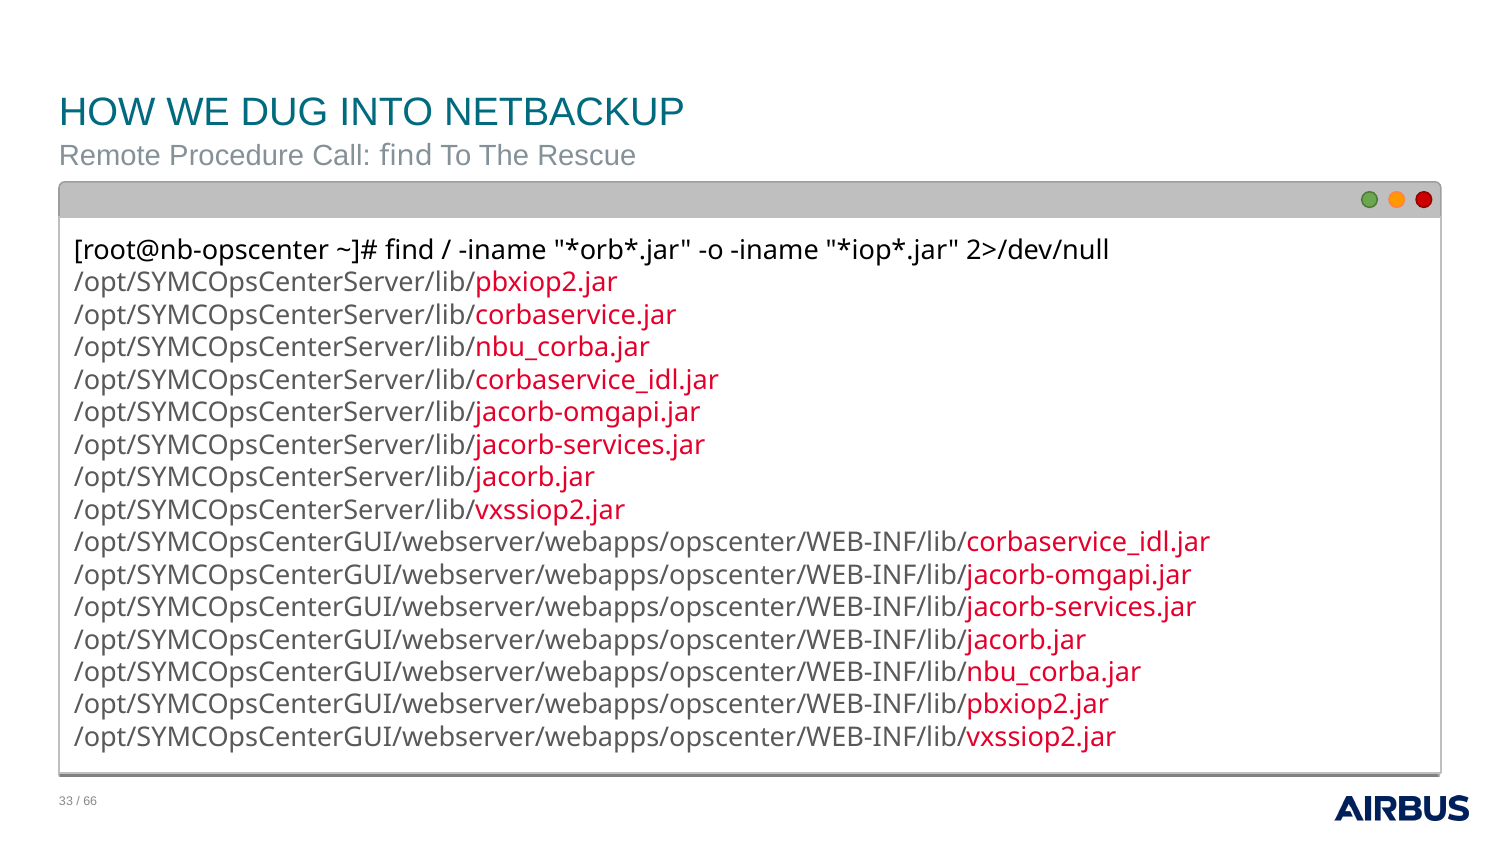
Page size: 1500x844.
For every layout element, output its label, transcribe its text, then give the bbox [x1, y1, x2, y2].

text_box [58, 181, 1441, 217]
text_box [root@nb-opscenter ~]# find / -iname "*orb*.jar" -o -iname "*iop*.jar" 2>/dev/null /opt/SYMCOpsCenterServer/lib/pbxiop2.jar /opt/SYMCOpsCenterServer/lib/corbaservice.jar /opt/SYMCOpsCenterServer/lib/nbu_corba.jar /opt/SYMCOpsCenterServer/lib/corbaservice_idl.jar /opt/SYMCOpsCenterServer/lib/jacorb-omgapi.jar /opt/SYMCOpsCenterServer/lib/jacorb-services.jar /opt/SYMCOpsCenterServer/lib/jacorb.jar /opt/SYMCOpsCenterServer/lib/vxssiop2.jar /opt/SYMCOpsCenterGUI/webserver/webapps/opscenter/WEB-INF/lib/corbaservice_idl.jar /opt/SYMCOpsCenterGUI/webserver/webapps/opscenter/WEB-INF/lib/jacorb-omgapi.jar /opt/SYMCOpsCenterGUI/webserver/webapps/opscenter/WEB-INF/lib/jacorb-services.jar /opt/SYMCOpsCenterGUI/webserver/webapps/opscenter/WEB-INF/lib/jacorb.jar /opt/SYMCOpsCenterGUI/webserver/webapps/opscenter/WEB-INF/lib/nbu_corba.jar /opt/SYMCOpsCenterGUI/webserver/webapps/opscenter/WEB-INF/lib/pbxiop2.jar /opt/SYMCOpsCenterGUI/webserver/webapps/opscenter/WEB-INF/lib/vxssiop2.jar [58, 217, 1441, 767]
text_box [58, 767, 1441, 773]
picture [1334, 795, 1469, 821]
title HOW WE DUG INTO NETBACKUP Remote Procedure Call: find To The Rescue [58, 80, 1441, 187]
